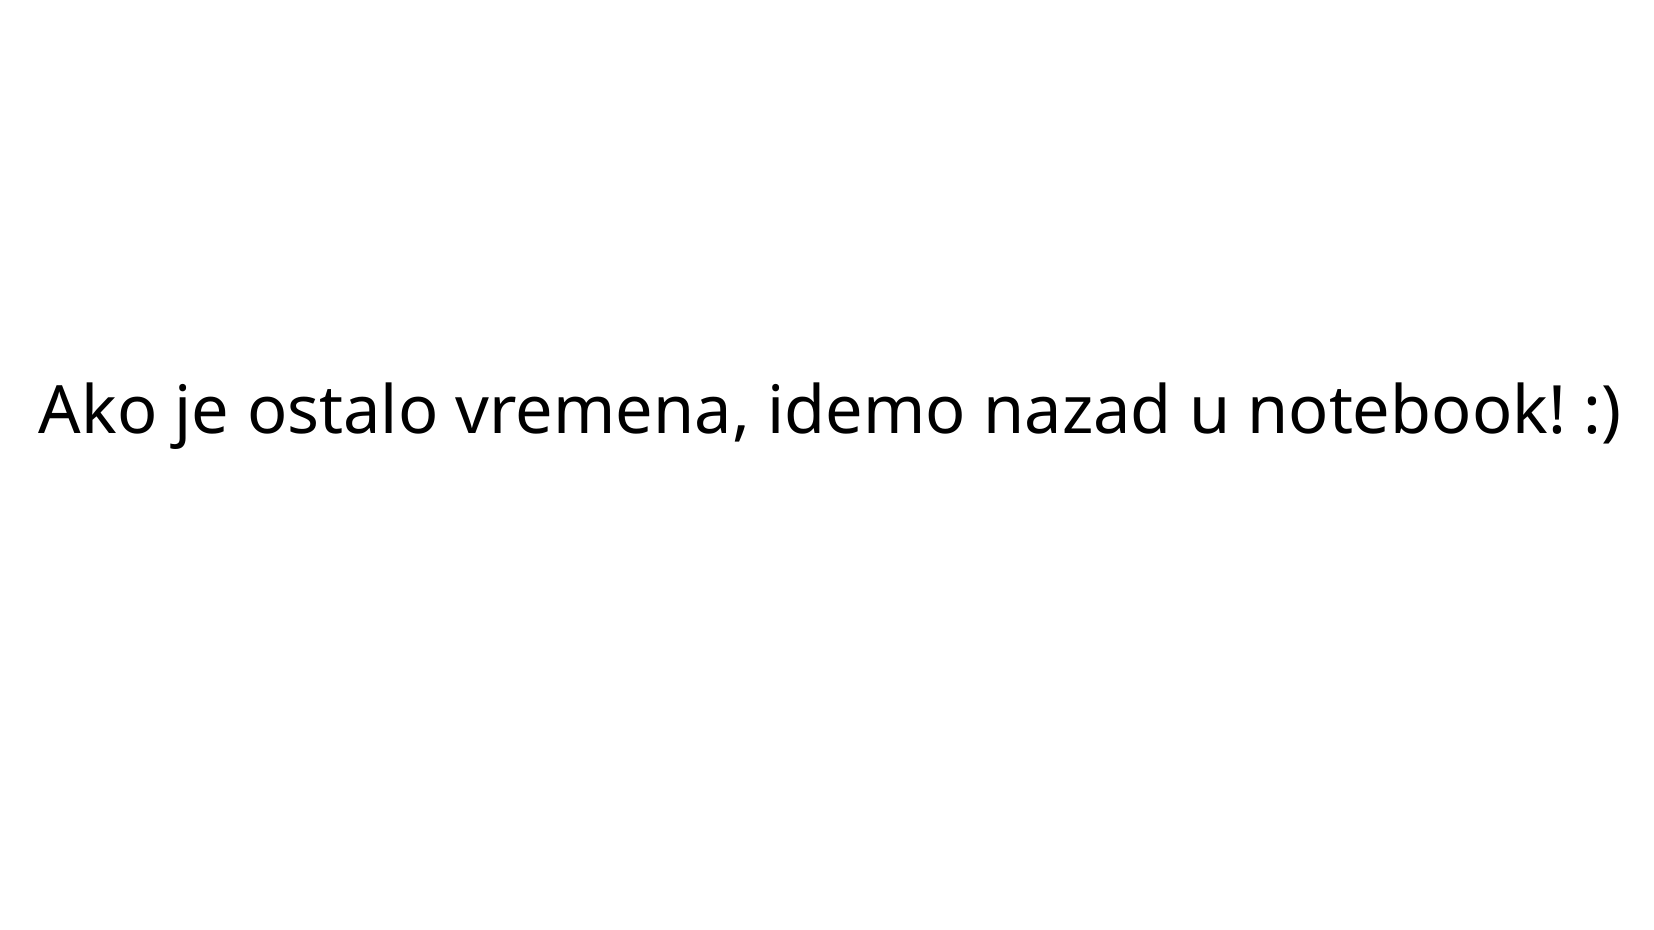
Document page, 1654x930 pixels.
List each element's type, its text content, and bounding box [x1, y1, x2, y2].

subtitle Ako je ostalo vremena, idemo nazad u notebook! :) [37, 178, 1625, 638]
